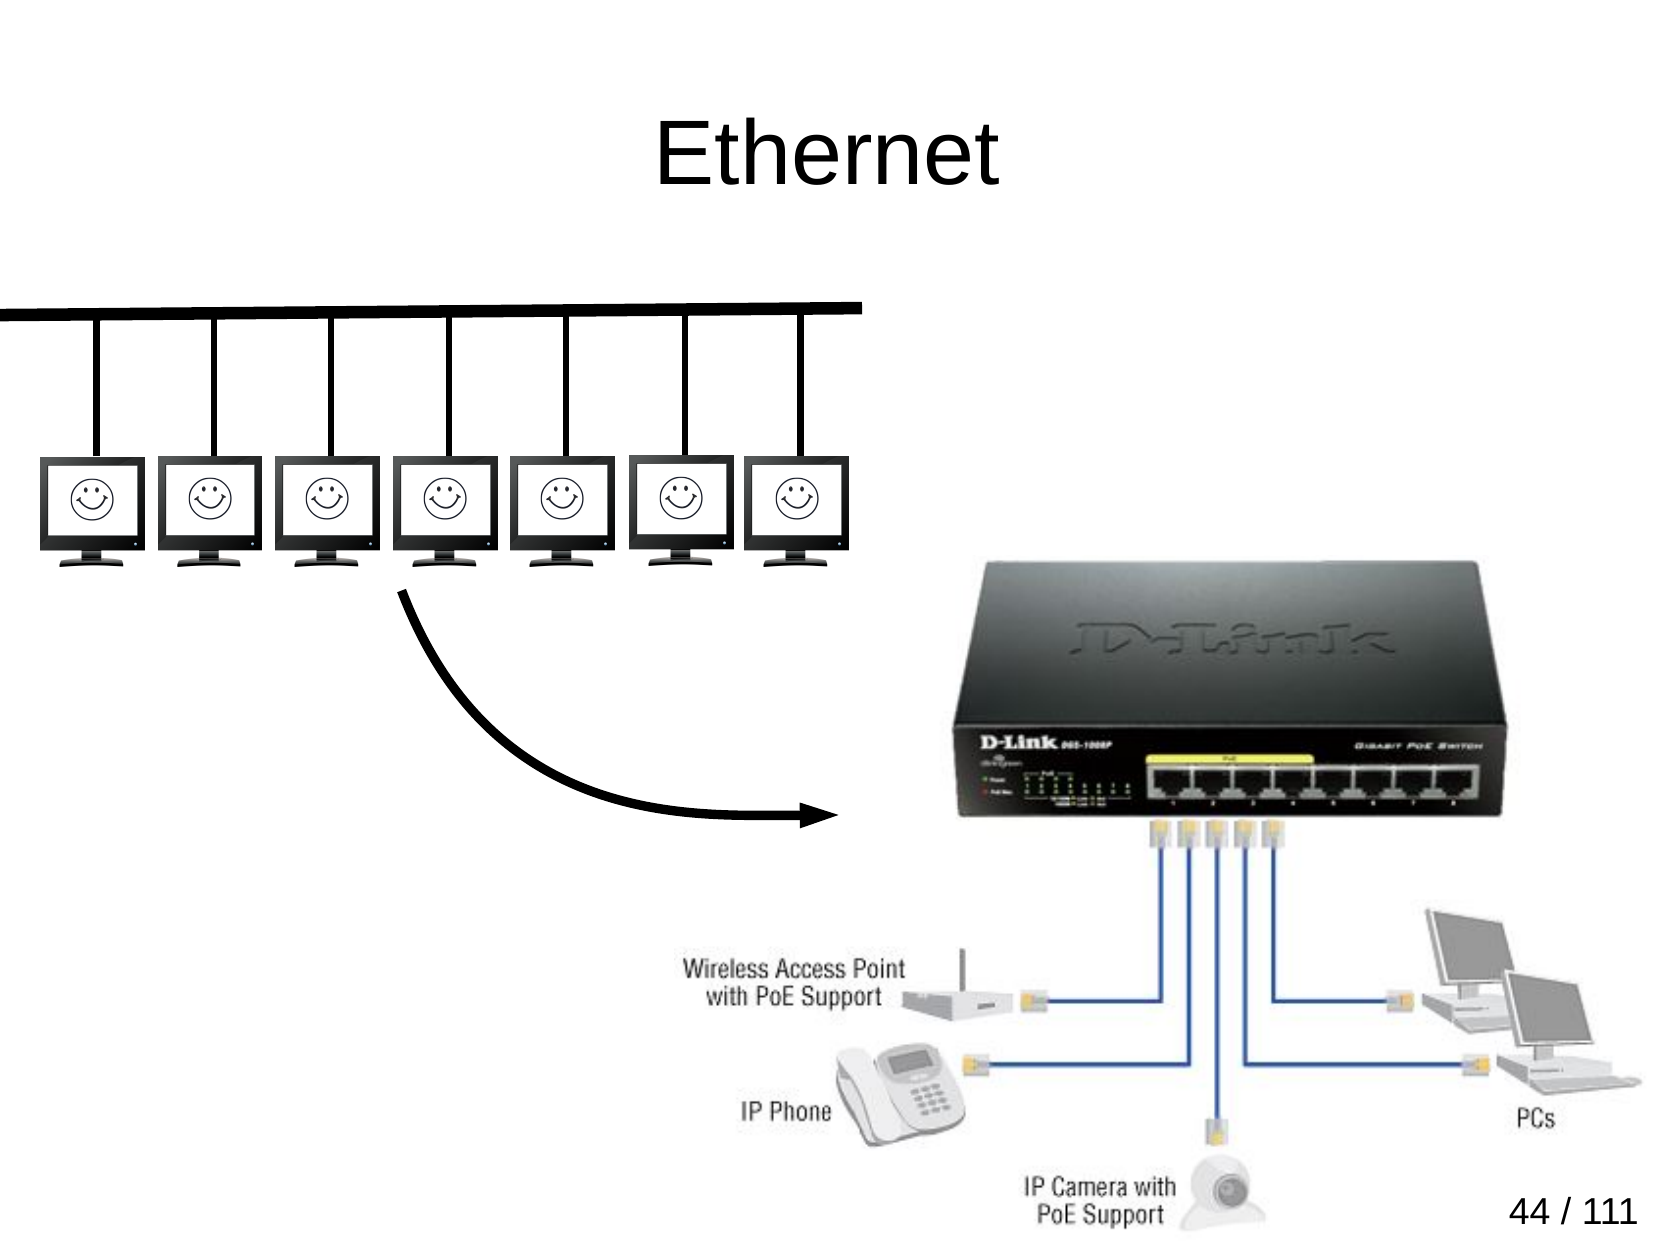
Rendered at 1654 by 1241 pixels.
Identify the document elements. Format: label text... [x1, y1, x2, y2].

text_box <number> / 111 [1380, 1183, 1654, 1241]
picture [158, 456, 262, 567]
text_box [173, 465, 244, 519]
title Ethernet [82, 49, 1571, 257]
picture [275, 456, 380, 567]
text_box [56, 466, 126, 520]
text_box [291, 465, 361, 519]
text_box [645, 464, 715, 518]
text_box [526, 465, 596, 519]
picture [510, 456, 615, 567]
picture [40, 457, 145, 567]
text_box [409, 465, 479, 519]
picture [393, 456, 498, 567]
picture [629, 455, 1654, 1241]
text_box [760, 465, 831, 519]
